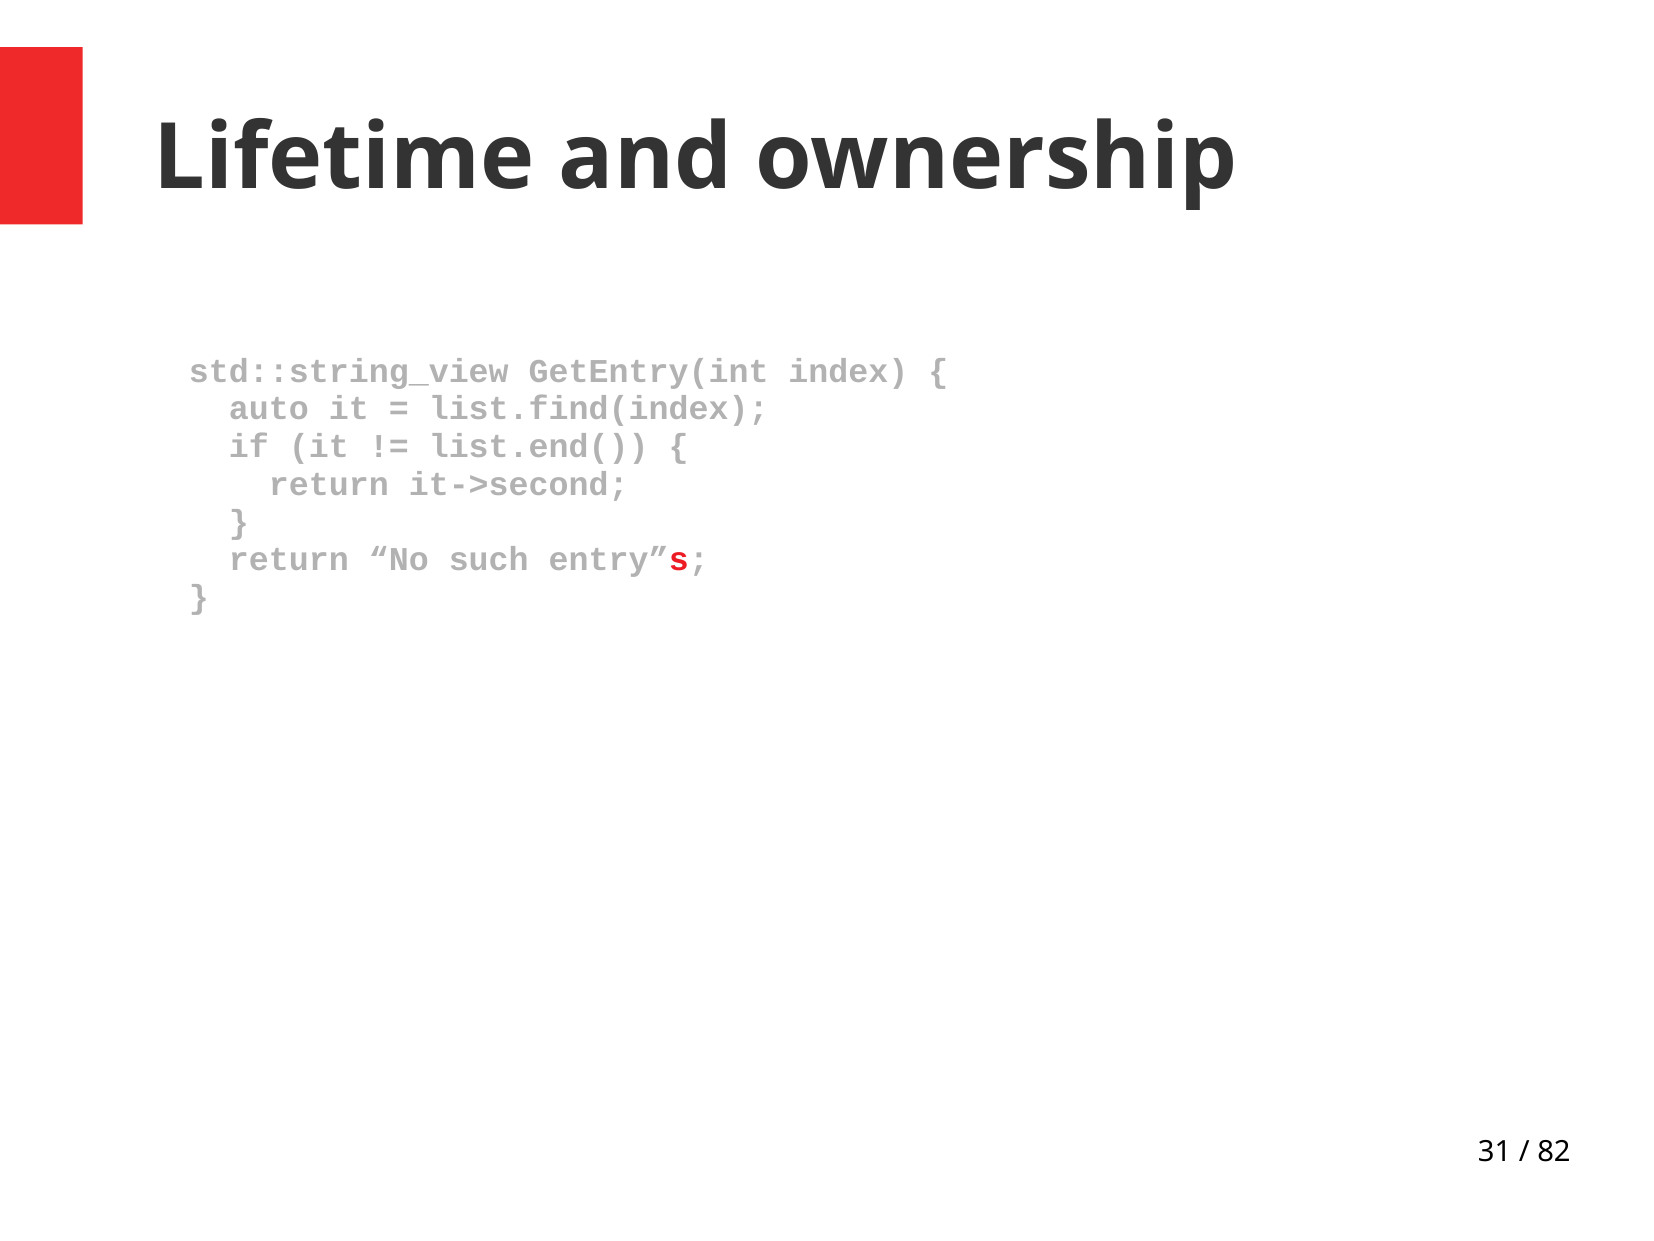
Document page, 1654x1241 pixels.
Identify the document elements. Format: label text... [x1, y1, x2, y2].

title Lifetime and ownership [118, 49, 1571, 257]
list std::string_view GetEntry(int index) { auto it = list.find(index); if (it != list.end()) { return it->second; } return “No such entry”s; } [118, 354, 1536, 1074]
